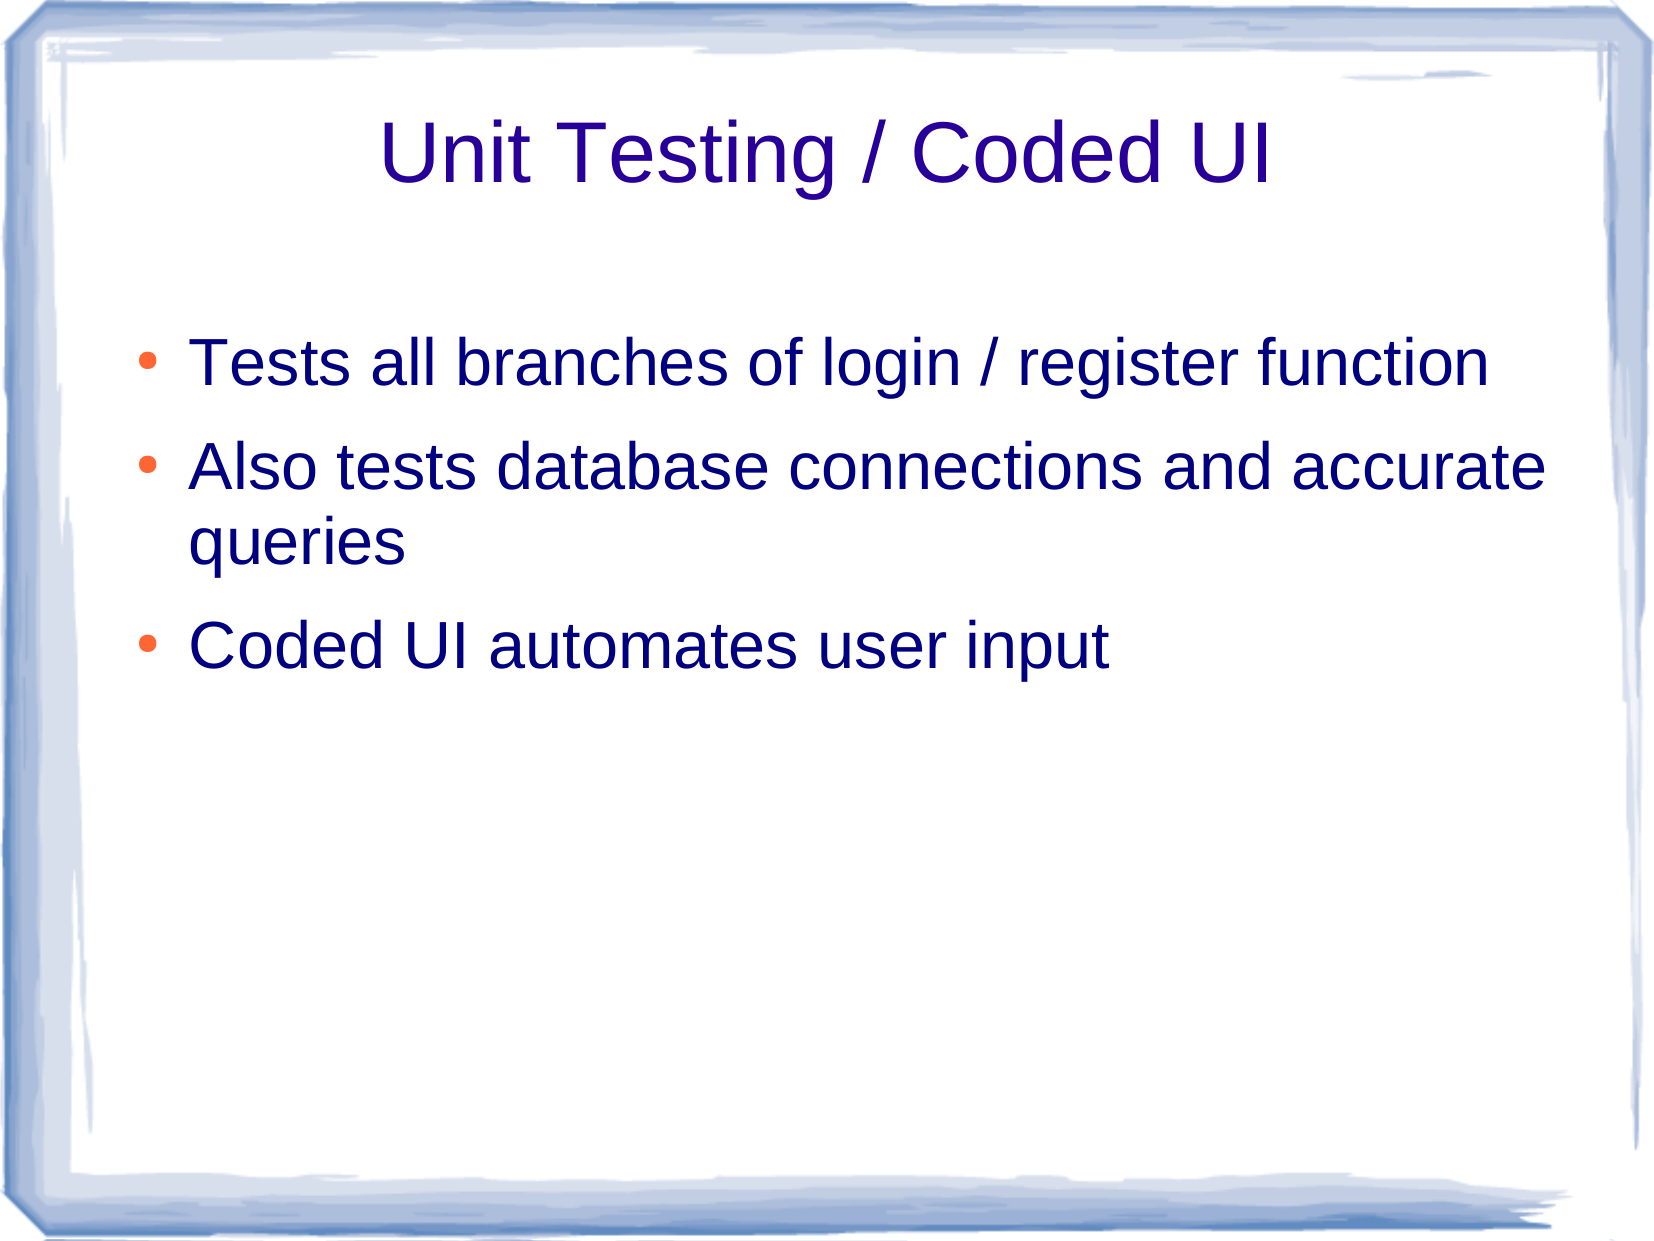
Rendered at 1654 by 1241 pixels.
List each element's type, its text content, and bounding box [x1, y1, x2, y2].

title Unit Testing / Coded UI [82, 49, 1571, 257]
list Tests all branches of login / register function Also tests database connections and accurate queries Coded UI automates user input [118, 324, 1571, 1004]
picture [0, 0, 1654, 1241]
